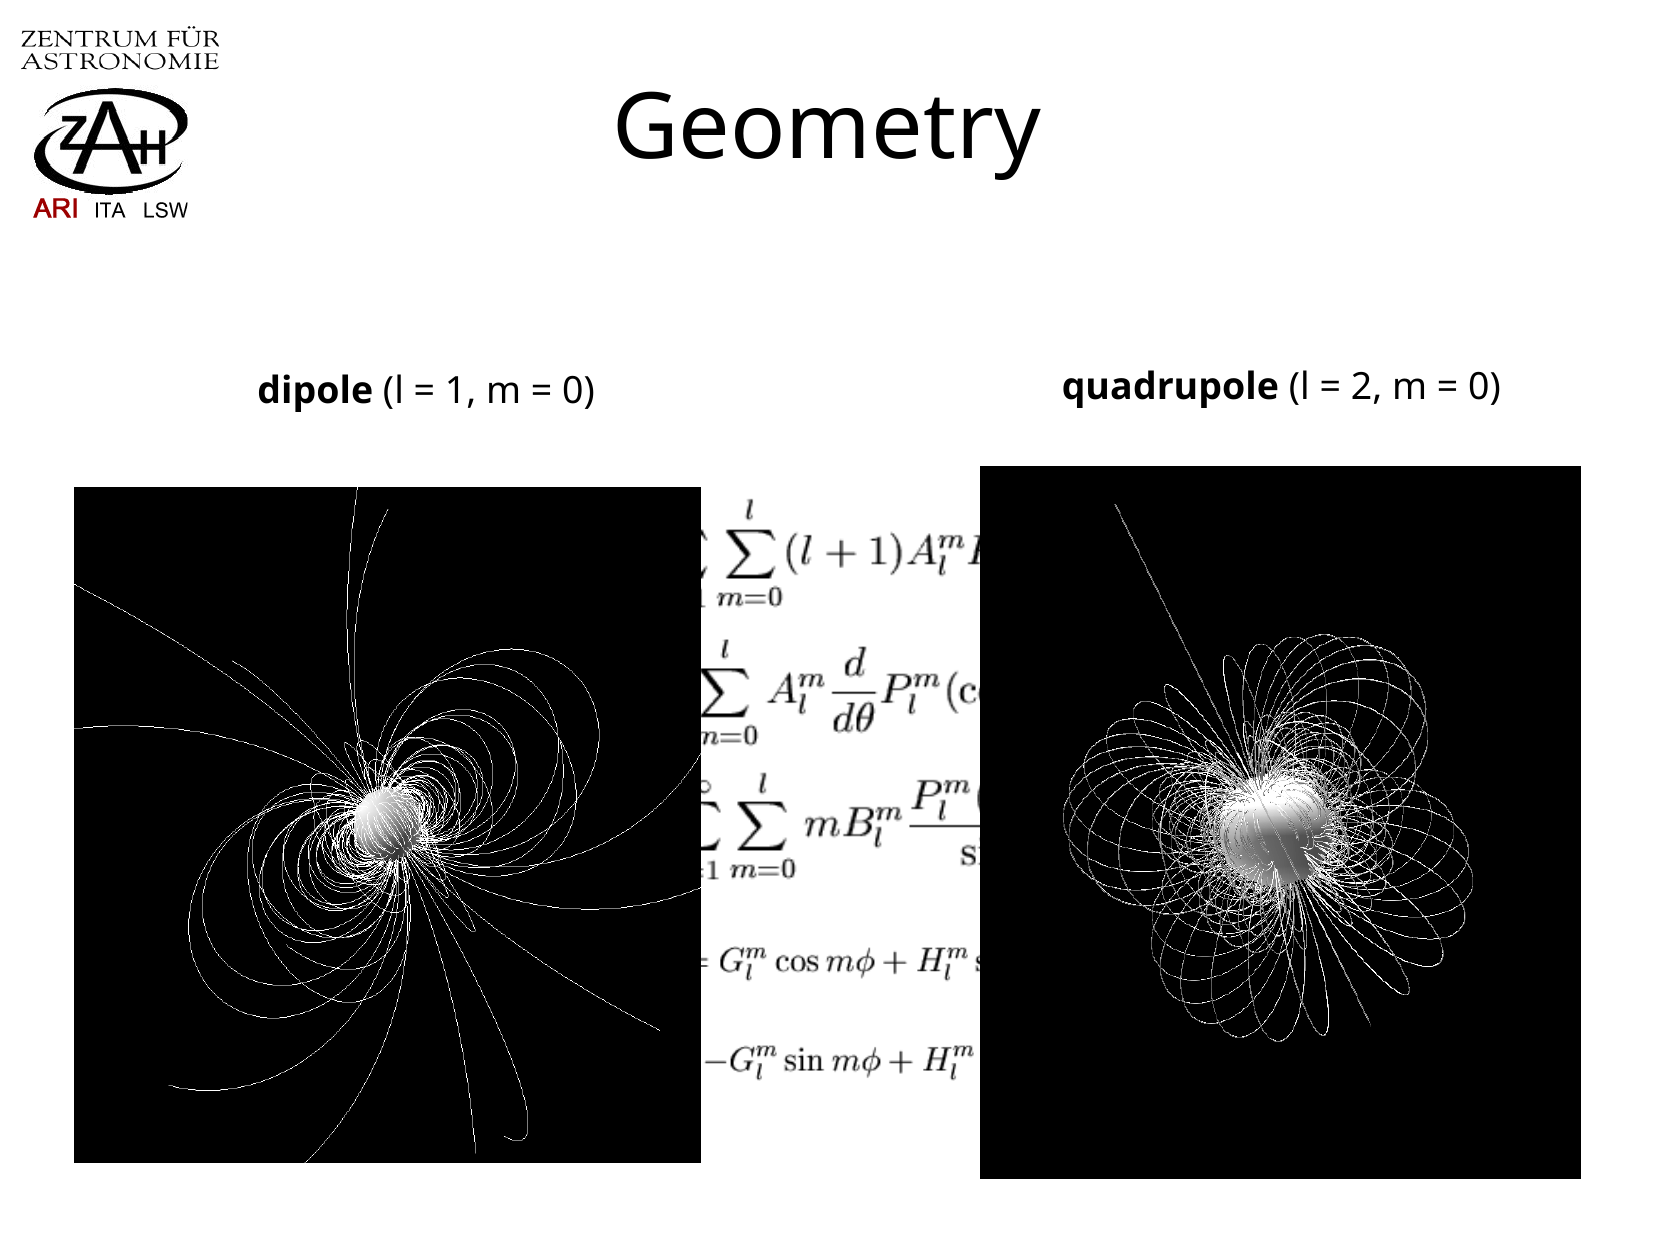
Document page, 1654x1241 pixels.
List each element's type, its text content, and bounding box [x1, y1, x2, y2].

text_box Geometry [0, 5, 1654, 213]
picture [31, 213, 188, 220]
picture [74, 466, 1581, 1179]
text_box dipole (l = 1, m = 0) [112, 347, 750, 420]
text_box quadrupole (l = 2, m = 0) [886, 343, 1654, 416]
